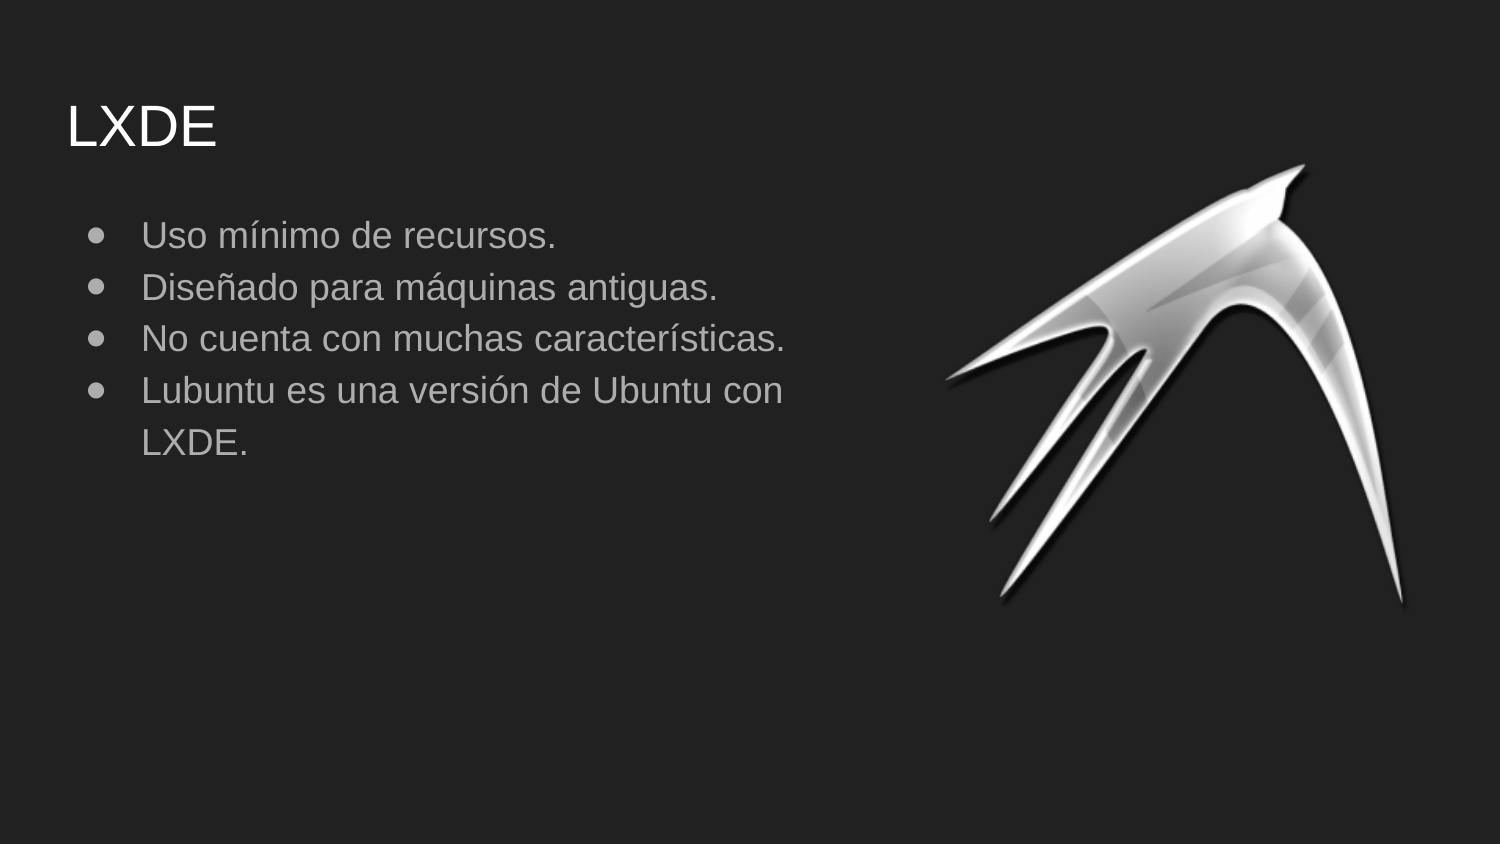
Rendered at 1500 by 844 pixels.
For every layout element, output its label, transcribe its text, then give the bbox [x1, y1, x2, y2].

list Uso mínimo de recursos. Diseñado para máquinas antiguas. No cuenta con muchas características. Lubuntu es una versión de Ubuntu con LXDE. [51, 189, 916, 750]
picture [941, 160, 1411, 616]
title LXDE [51, 72, 1449, 167]
